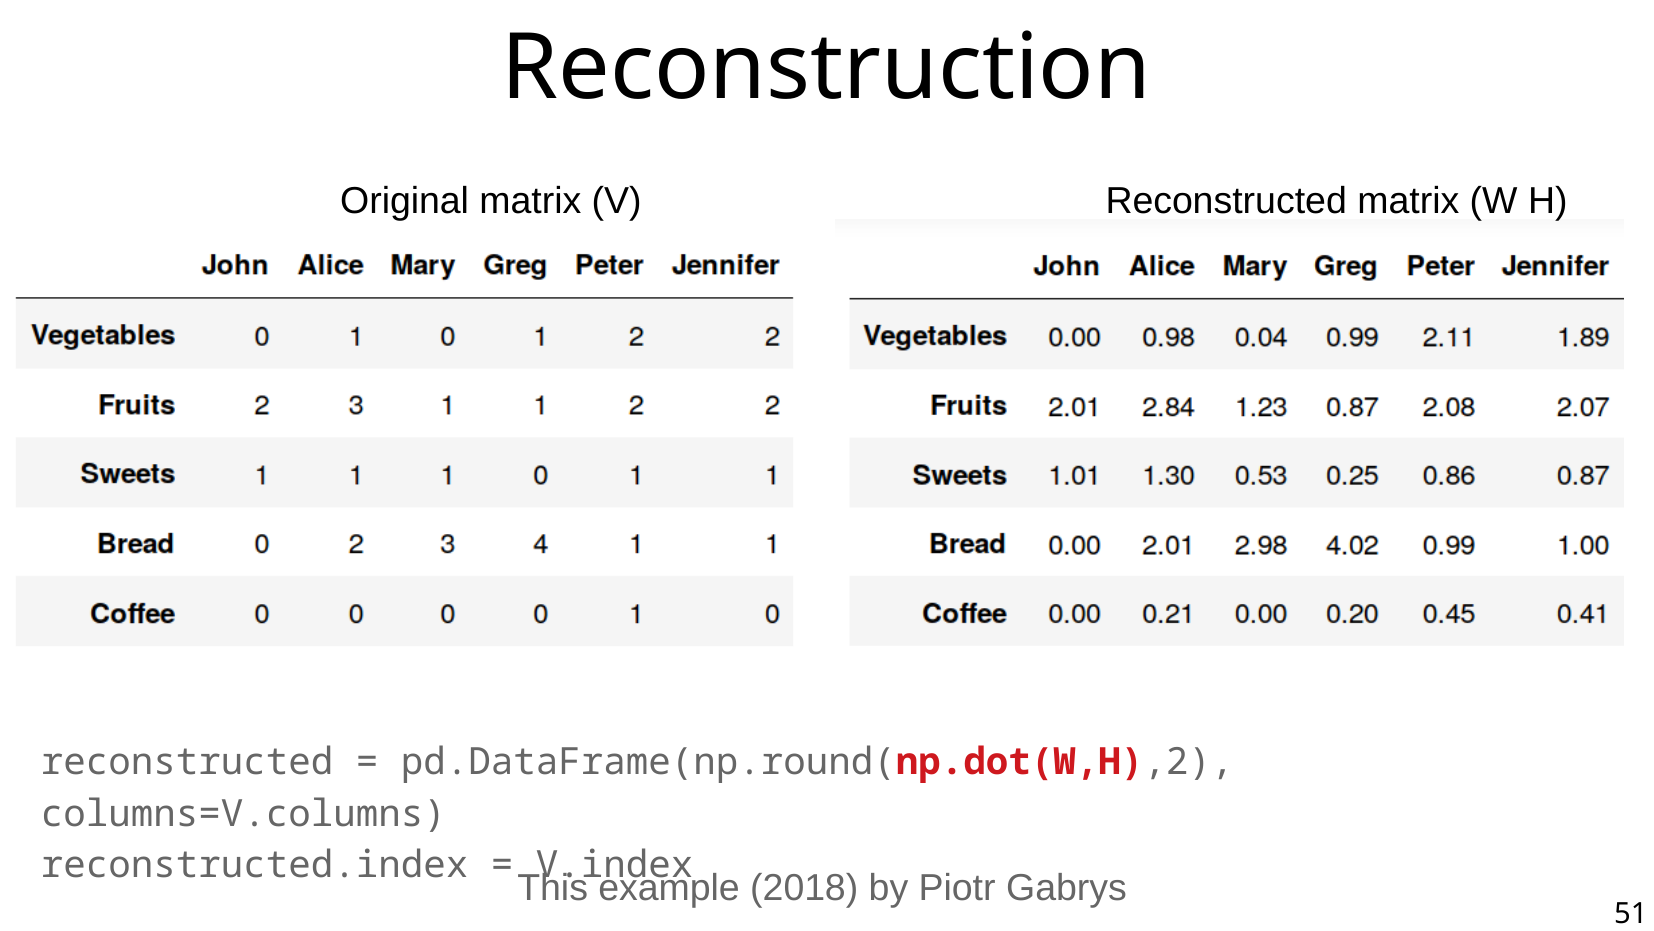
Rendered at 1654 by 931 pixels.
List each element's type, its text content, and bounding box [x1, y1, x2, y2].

text_box reconstructed = pd.DataFrame(np.round(np.dot(W,H),2), columns=V.columns) reconstructed.index = V.index [26, 727, 1602, 868]
picture [835, 219, 1624, 654]
picture [8, 226, 804, 658]
text_box This example (2018) by Piotr Gabrys [8, 859, 1647, 926]
title Reconstruction [82, 1, 1571, 125]
text_box Original matrix (V) [187, 172, 795, 230]
text_box Reconstructed matrix (W H) [1036, 172, 1638, 230]
